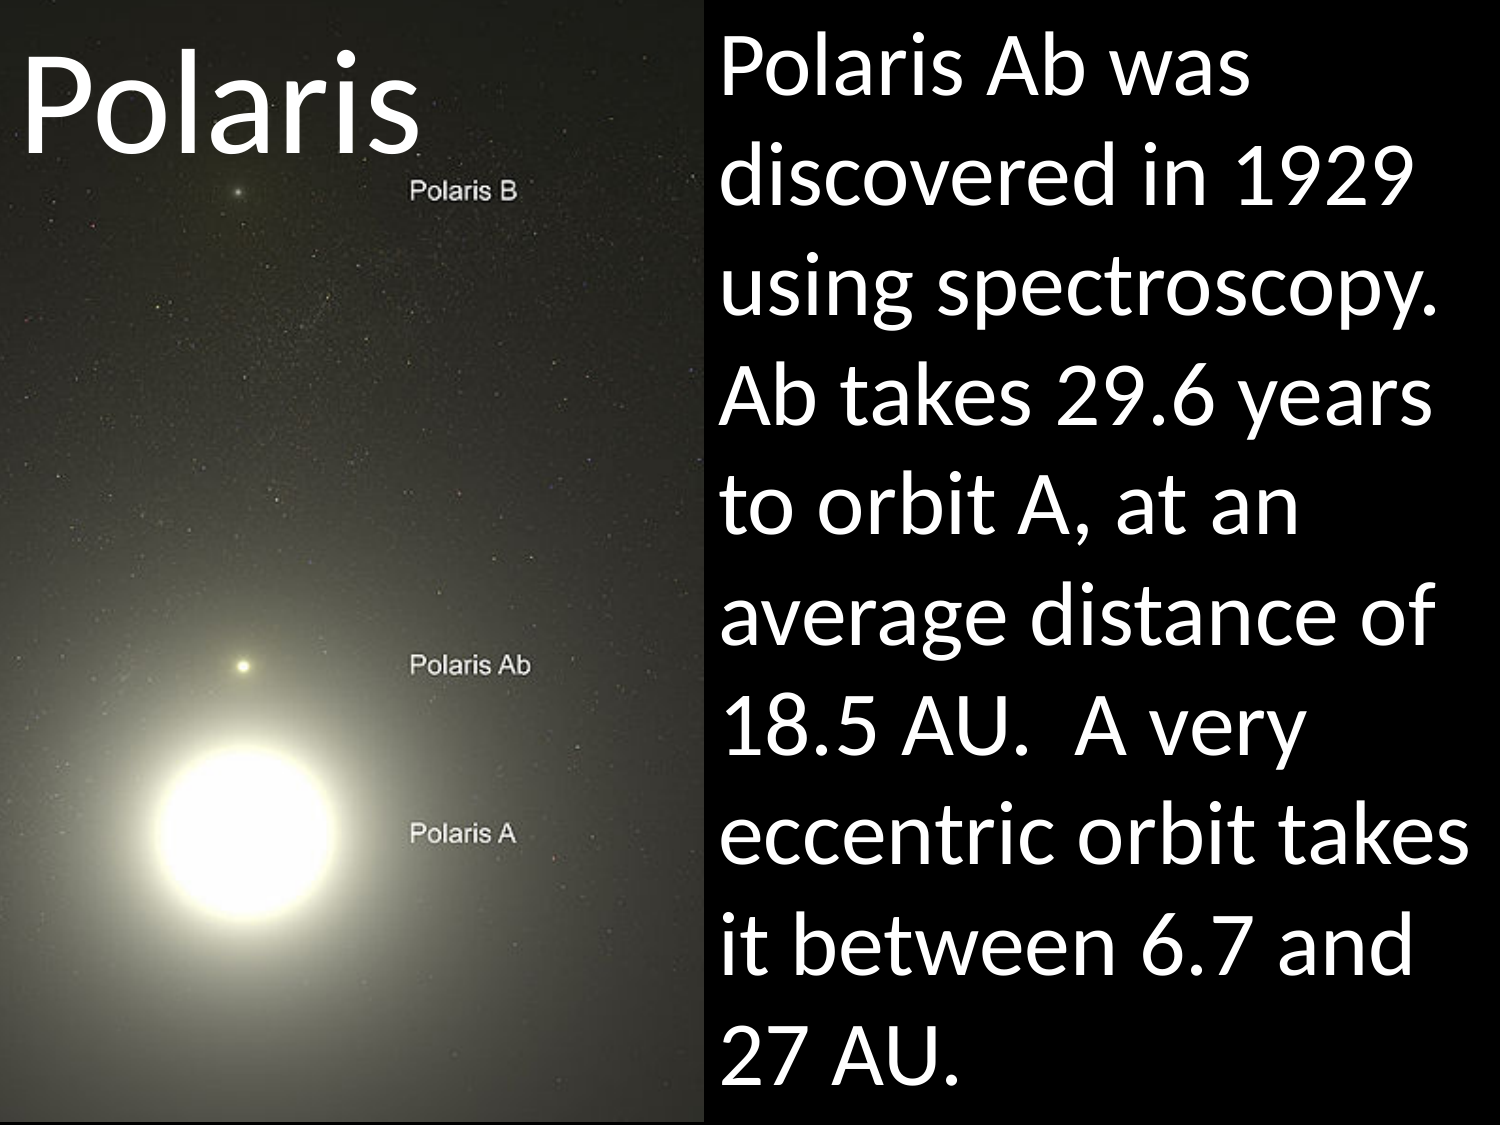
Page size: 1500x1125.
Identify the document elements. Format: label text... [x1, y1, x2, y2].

text_box Polaris [3, 0, 554, 193]
text_box Polaris Ab was discovered in 1929 using spectroscopy. Ab takes 29.6 years to orbit A, at an average distance of 18.5 AU. A very eccentric orbit takes it between 6.7 and 27 AU. [703, 0, 1500, 1122]
picture [0, 0, 703, 1122]
